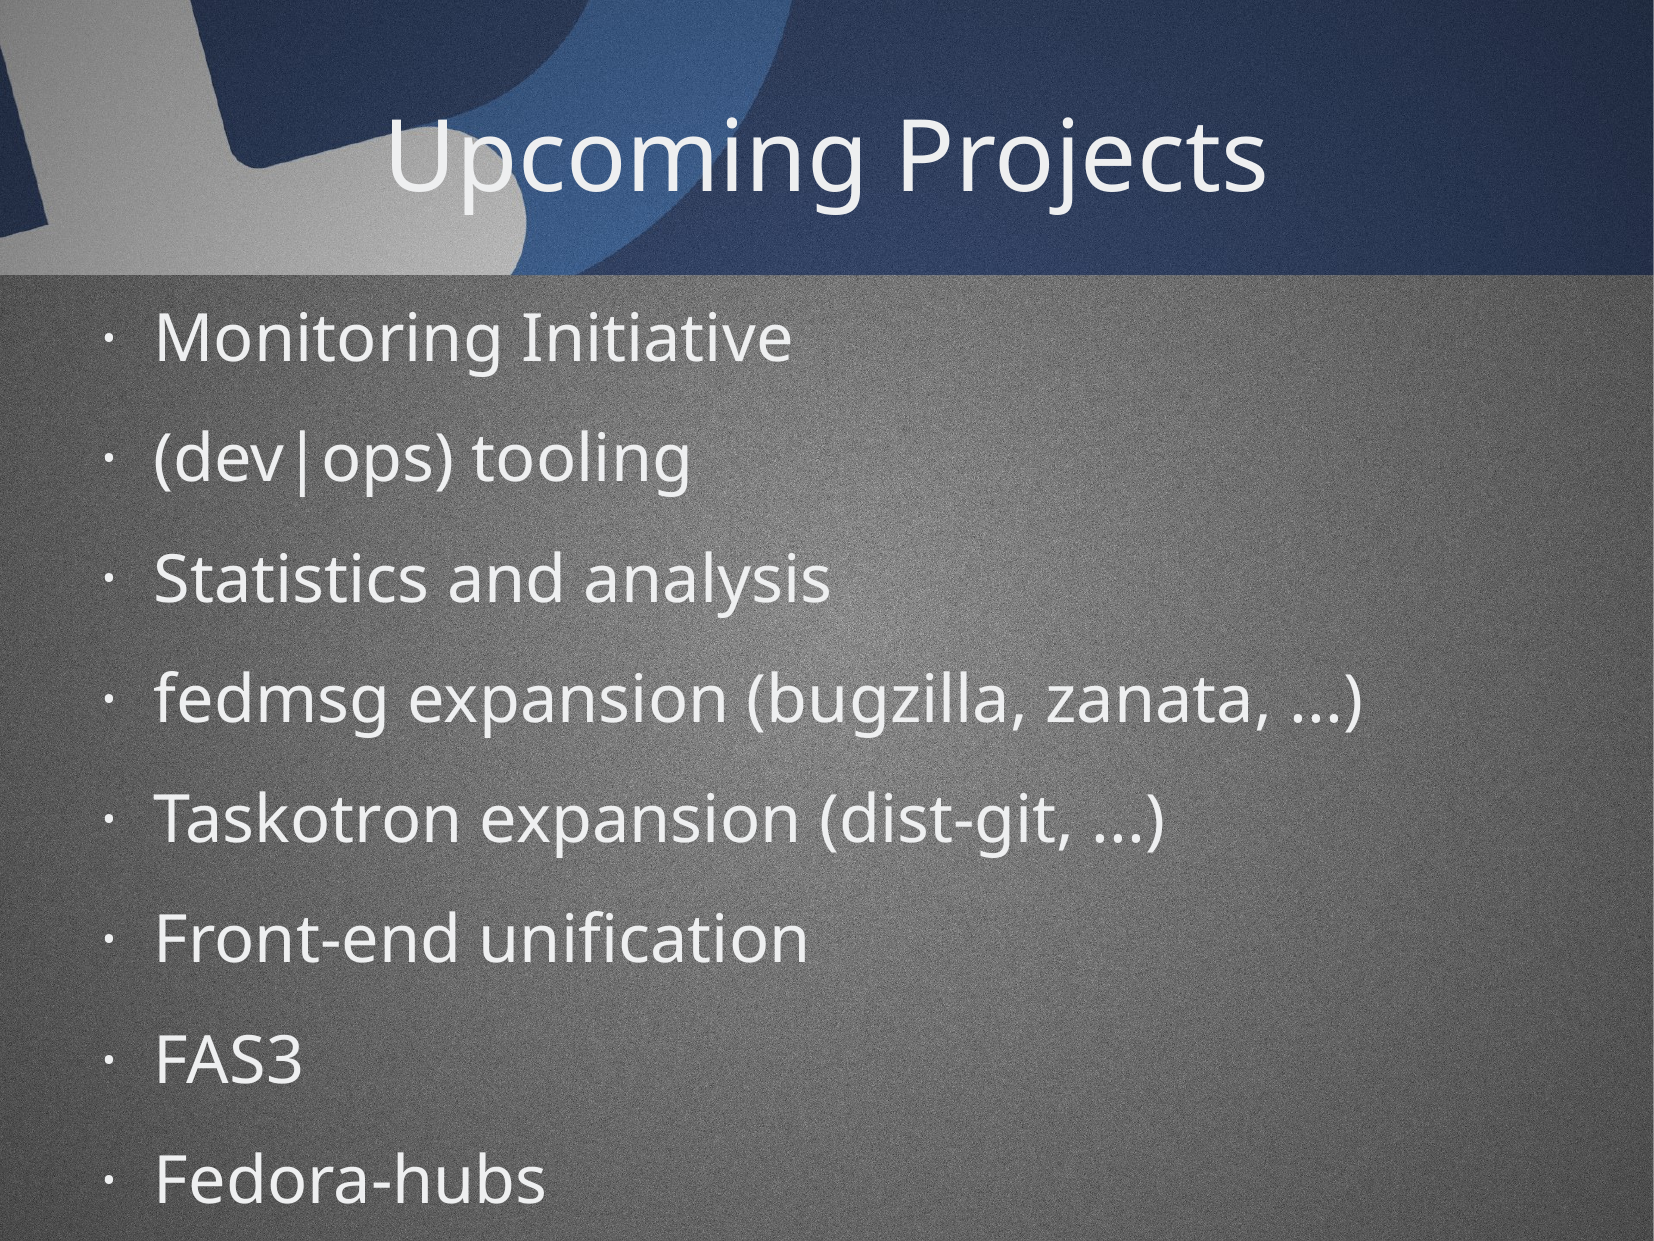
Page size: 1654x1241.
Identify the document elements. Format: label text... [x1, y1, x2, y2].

picture [0, 0, 1654, 1241]
list Monitoring Initiative (dev|ops) tooling Statistics and analysis fedmsg expansion (bugzilla, zanata, ...) Taskotron expansion (dist-git, ...) Front-end unification FAS3 Fedora-hubs [82, 290, 1571, 1120]
title Upcoming Projects [82, 49, 1571, 257]
